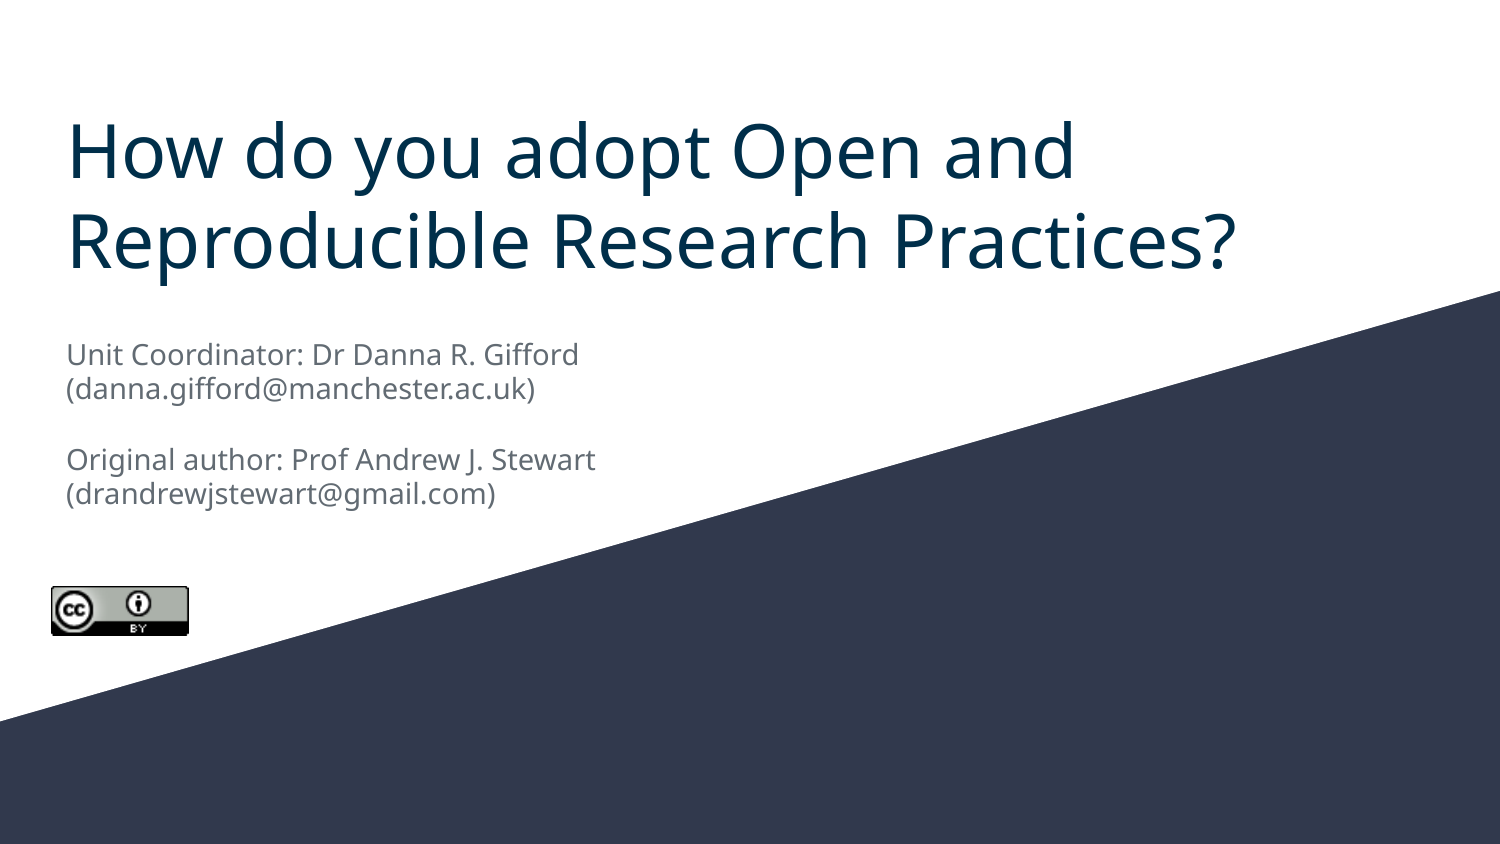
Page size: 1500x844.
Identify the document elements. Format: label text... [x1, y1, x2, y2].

title How do you adopt Open and Reproducible Research Practices? [51, 88, 1449, 299]
picture [51, 586, 189, 636]
subtitle Unit Coordinator: Dr Danna R. Gifford (danna.gifford@manchester.ac.uk) Original author: Prof Andrew J. Stewart (drandrewjstewart@gmail.com) [51, 286, 748, 558]
